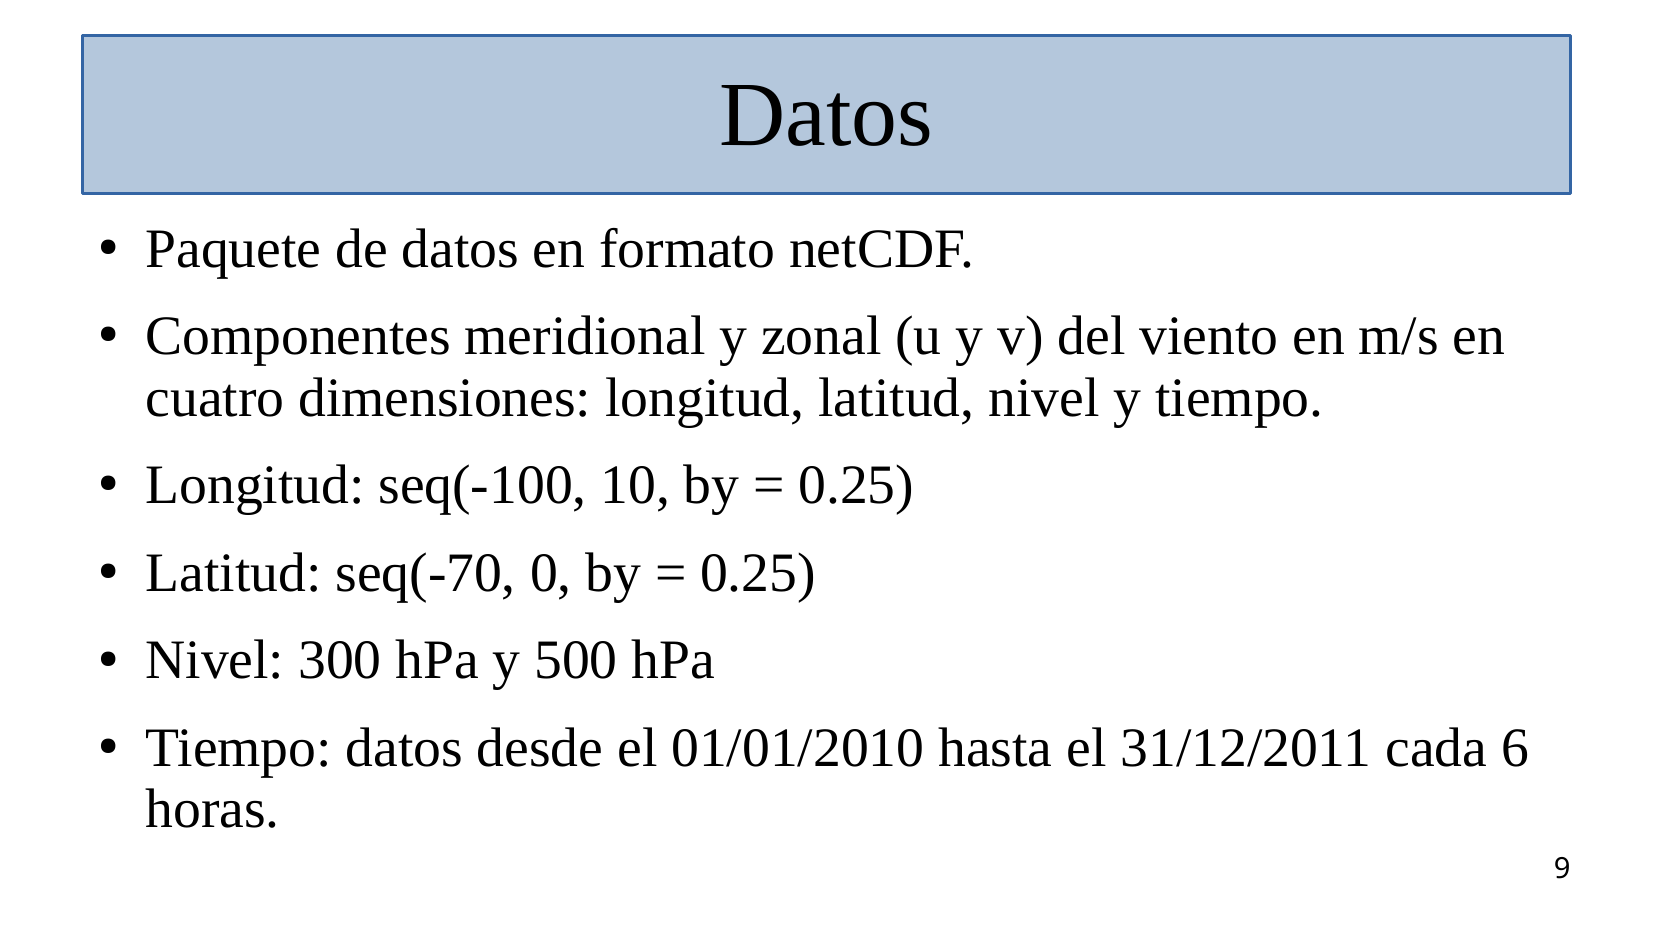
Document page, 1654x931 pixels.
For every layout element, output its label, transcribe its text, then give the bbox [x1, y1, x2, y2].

list Paquete de datos en formato netCDF. Componentes meridional y zonal (u y v) del viento en m/s en cuatro dimensiones: longitud, latitud, nivel y tiempo. Longitud: seq(-100, 10, by = 0.25) Latitud: seq(-70, 0, by = 0.25) Nivel: 300 hPa y 500 hPa Tiempo: datos desde el 01/01/2010 hasta el 31/12/2011 cada 6 horas. [82, 217, 1571, 844]
title Datos [82, 35, 1571, 194]
